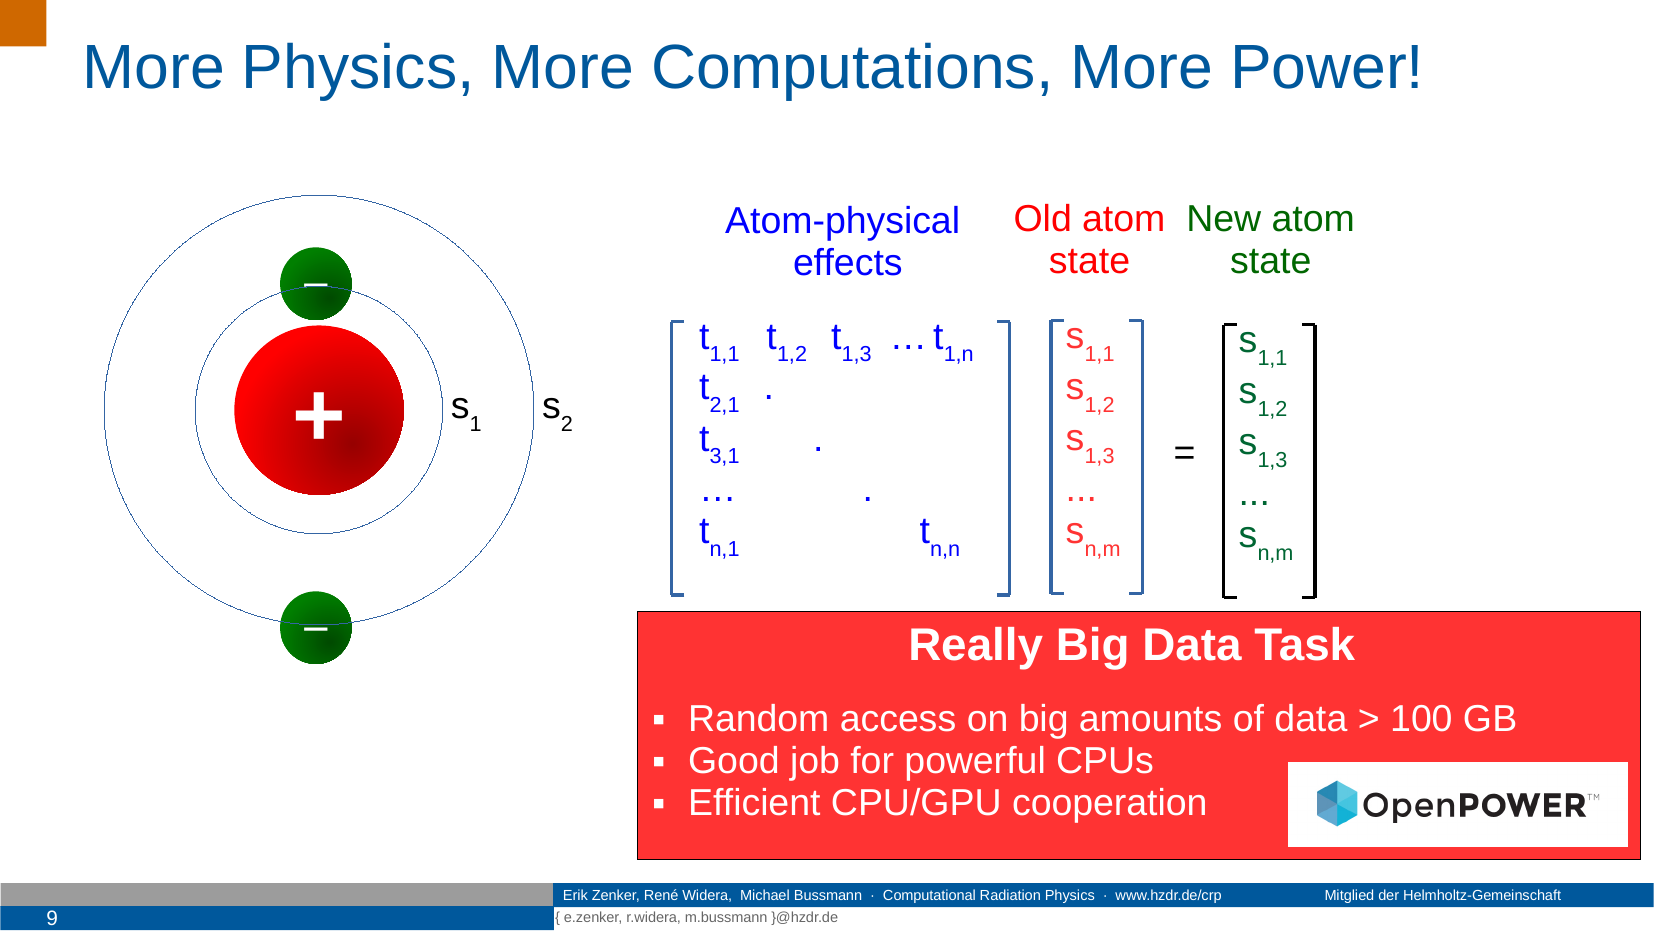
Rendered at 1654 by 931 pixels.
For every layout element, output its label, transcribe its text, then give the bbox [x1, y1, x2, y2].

text_box s1 [436, 377, 503, 451]
text_box [637, 611, 1645, 883]
picture [1288, 762, 1628, 847]
text_box = [1158, 423, 1216, 487]
text_box s1,1 s1,2 s1,3 ... sn,m [1050, 307, 1156, 595]
text_box Random access on big amounts of data > 100 GB Good job for powerful CPUs Efficient CPU/GPU cooperation [637, 690, 1641, 892]
text_box t1,1 t1,2 t1,3 … t1,n t2,1 . t3,1 . … . tn,1 tn,n [684, 307, 1049, 611]
text_box Old atom state [998, 190, 1171, 300]
text_box New atom state [1171, 190, 1391, 300]
title More Physics, More Computations, More Power! [82, 32, 1571, 110]
text_box s1,1 s1,2 s1,3 ... sn,m [1223, 311, 1329, 599]
text_box ─ [280, 591, 352, 665]
text_box Really Big Data Task [893, 611, 1420, 685]
text_box + [234, 325, 404, 495]
text_box ─ [280, 247, 352, 321]
text_box s2 [527, 377, 594, 451]
text_box Atom-physical effects [710, 192, 1014, 302]
